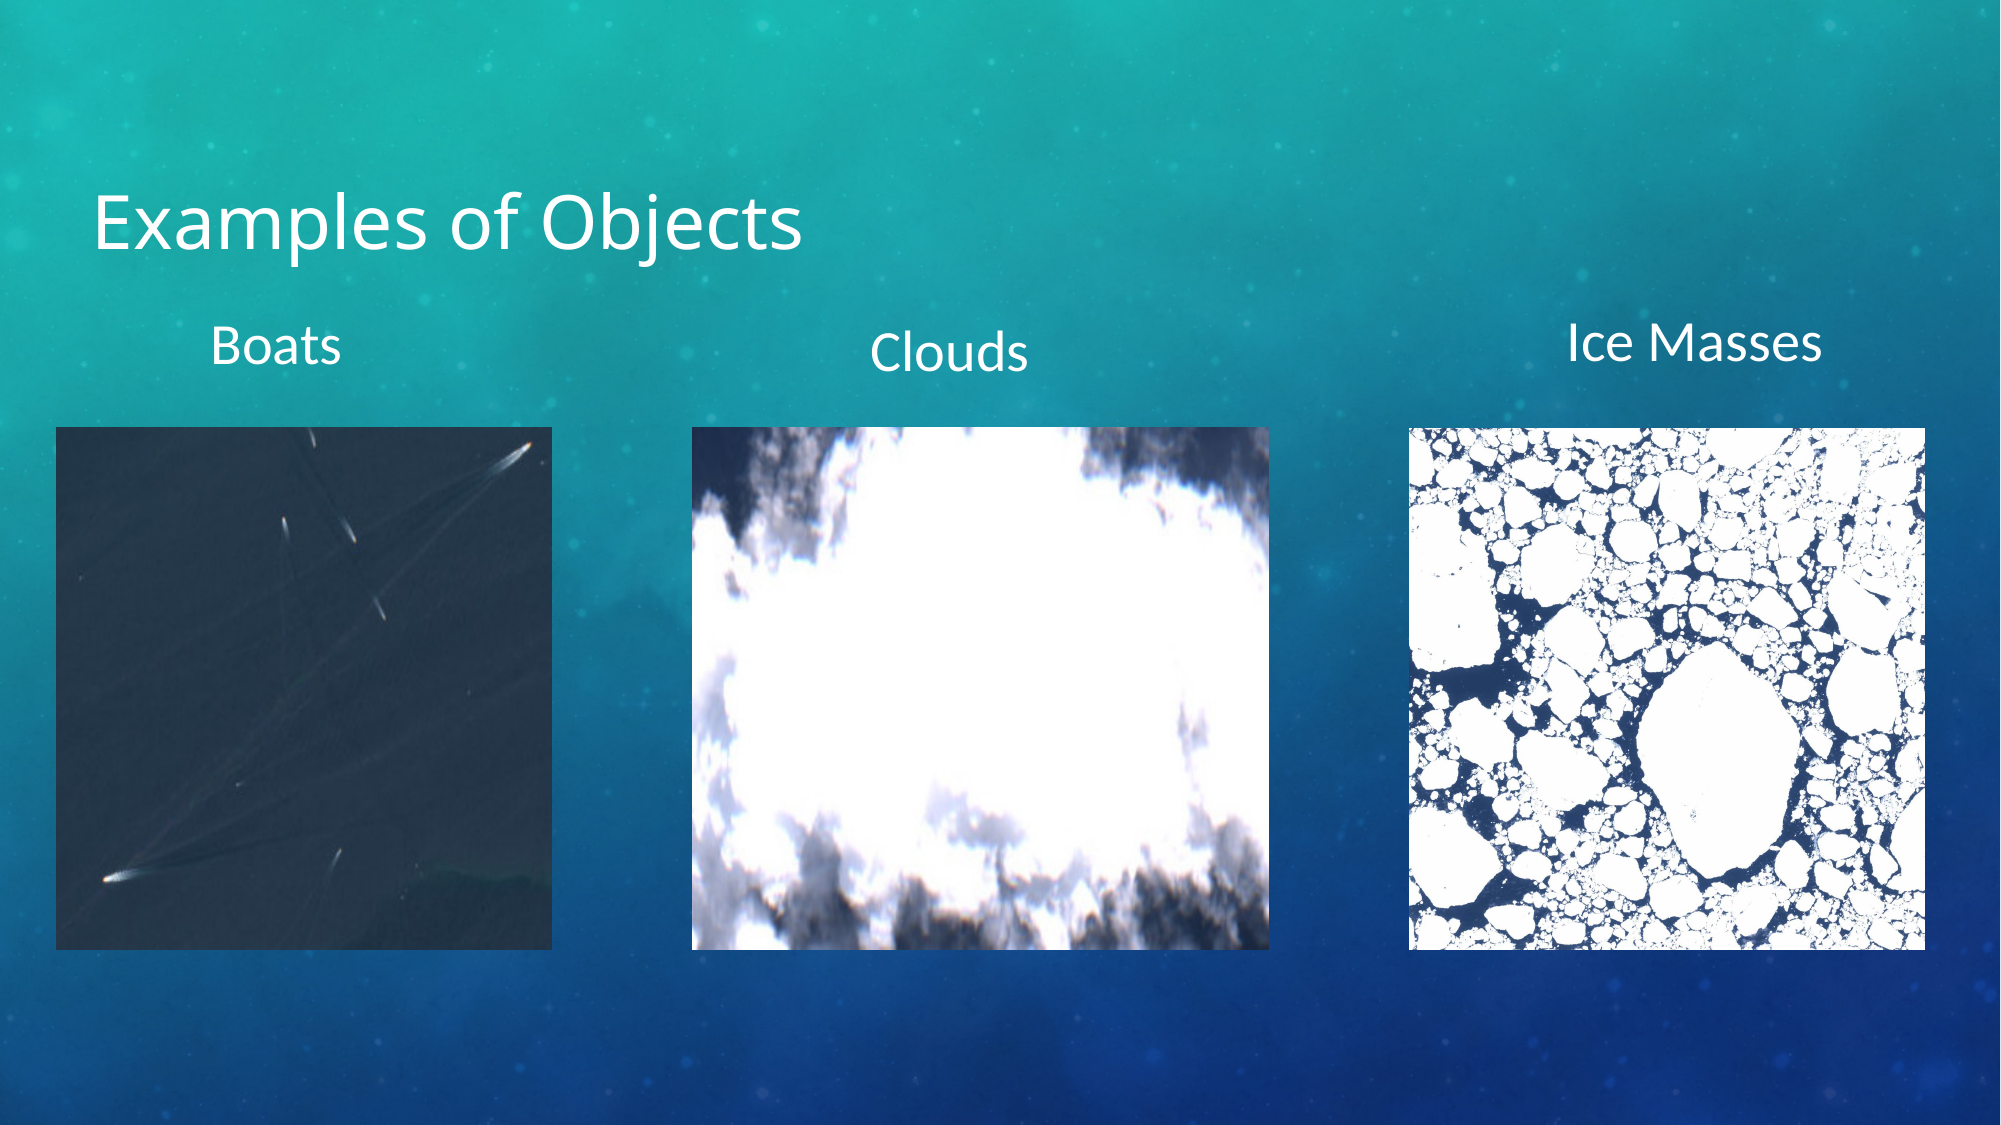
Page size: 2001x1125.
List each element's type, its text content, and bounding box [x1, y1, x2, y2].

list Boats [195, 289, 968, 384]
picture [0, 0, 2001, 1125]
title Examples of Objects [76, 99, 1739, 339]
list Clouds [855, 296, 1631, 391]
text_box Ice Masses [1551, 289, 2000, 384]
